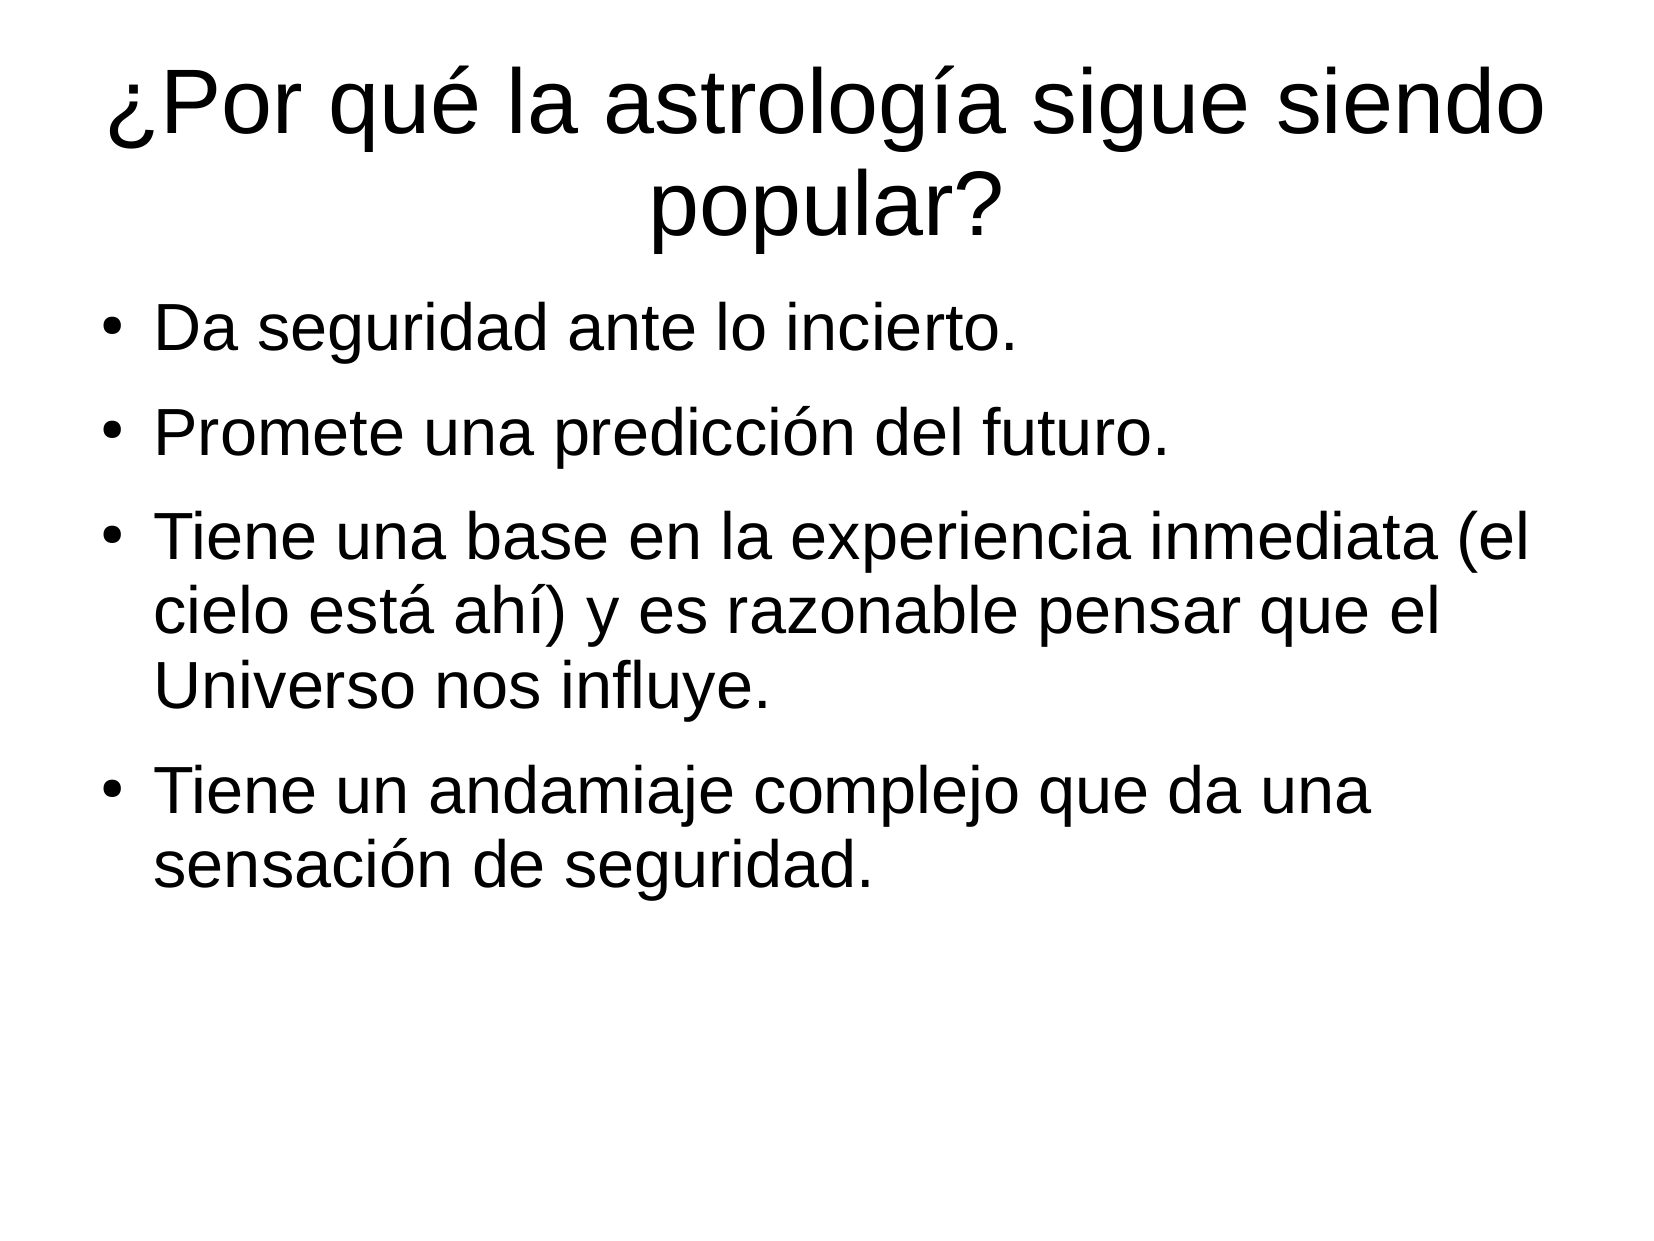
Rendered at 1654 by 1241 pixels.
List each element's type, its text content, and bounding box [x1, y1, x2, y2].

list Da seguridad ante lo incierto. Promete una predicción del futuro. Tiene una base en la experiencia inmediata (el cielo está ahí) y es razonable pensar que el Universo nos influye. Tiene un andamiaje complejo que da una sensación de seguridad. [82, 290, 1538, 1010]
title ¿Por qué la astrología sigue siendo popular? [82, 49, 1571, 257]
